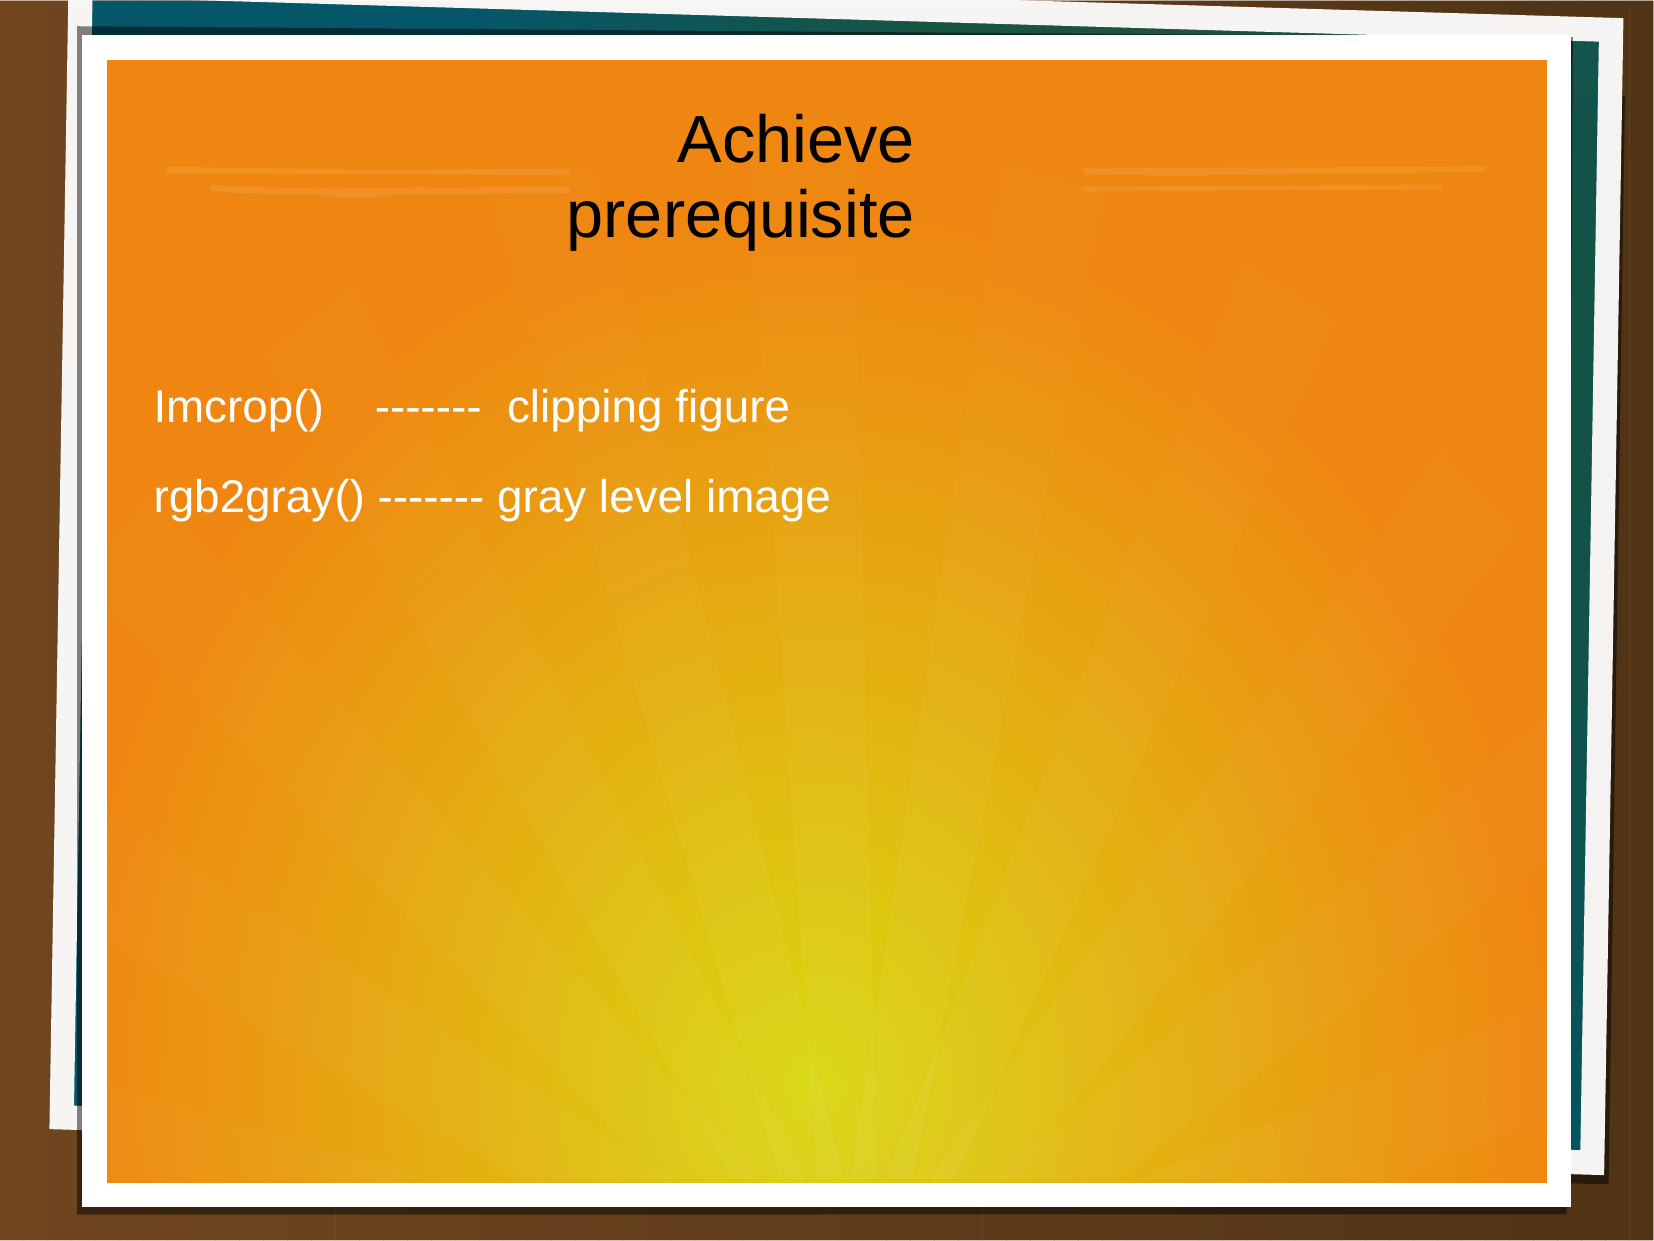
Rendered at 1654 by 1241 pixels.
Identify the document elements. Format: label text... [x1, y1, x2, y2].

list Imcrop() ------- clipping figure rgb2gray() ------- gray level image [82, 290, 1571, 1010]
title Achieve prerequisite [566, 78, 1087, 276]
